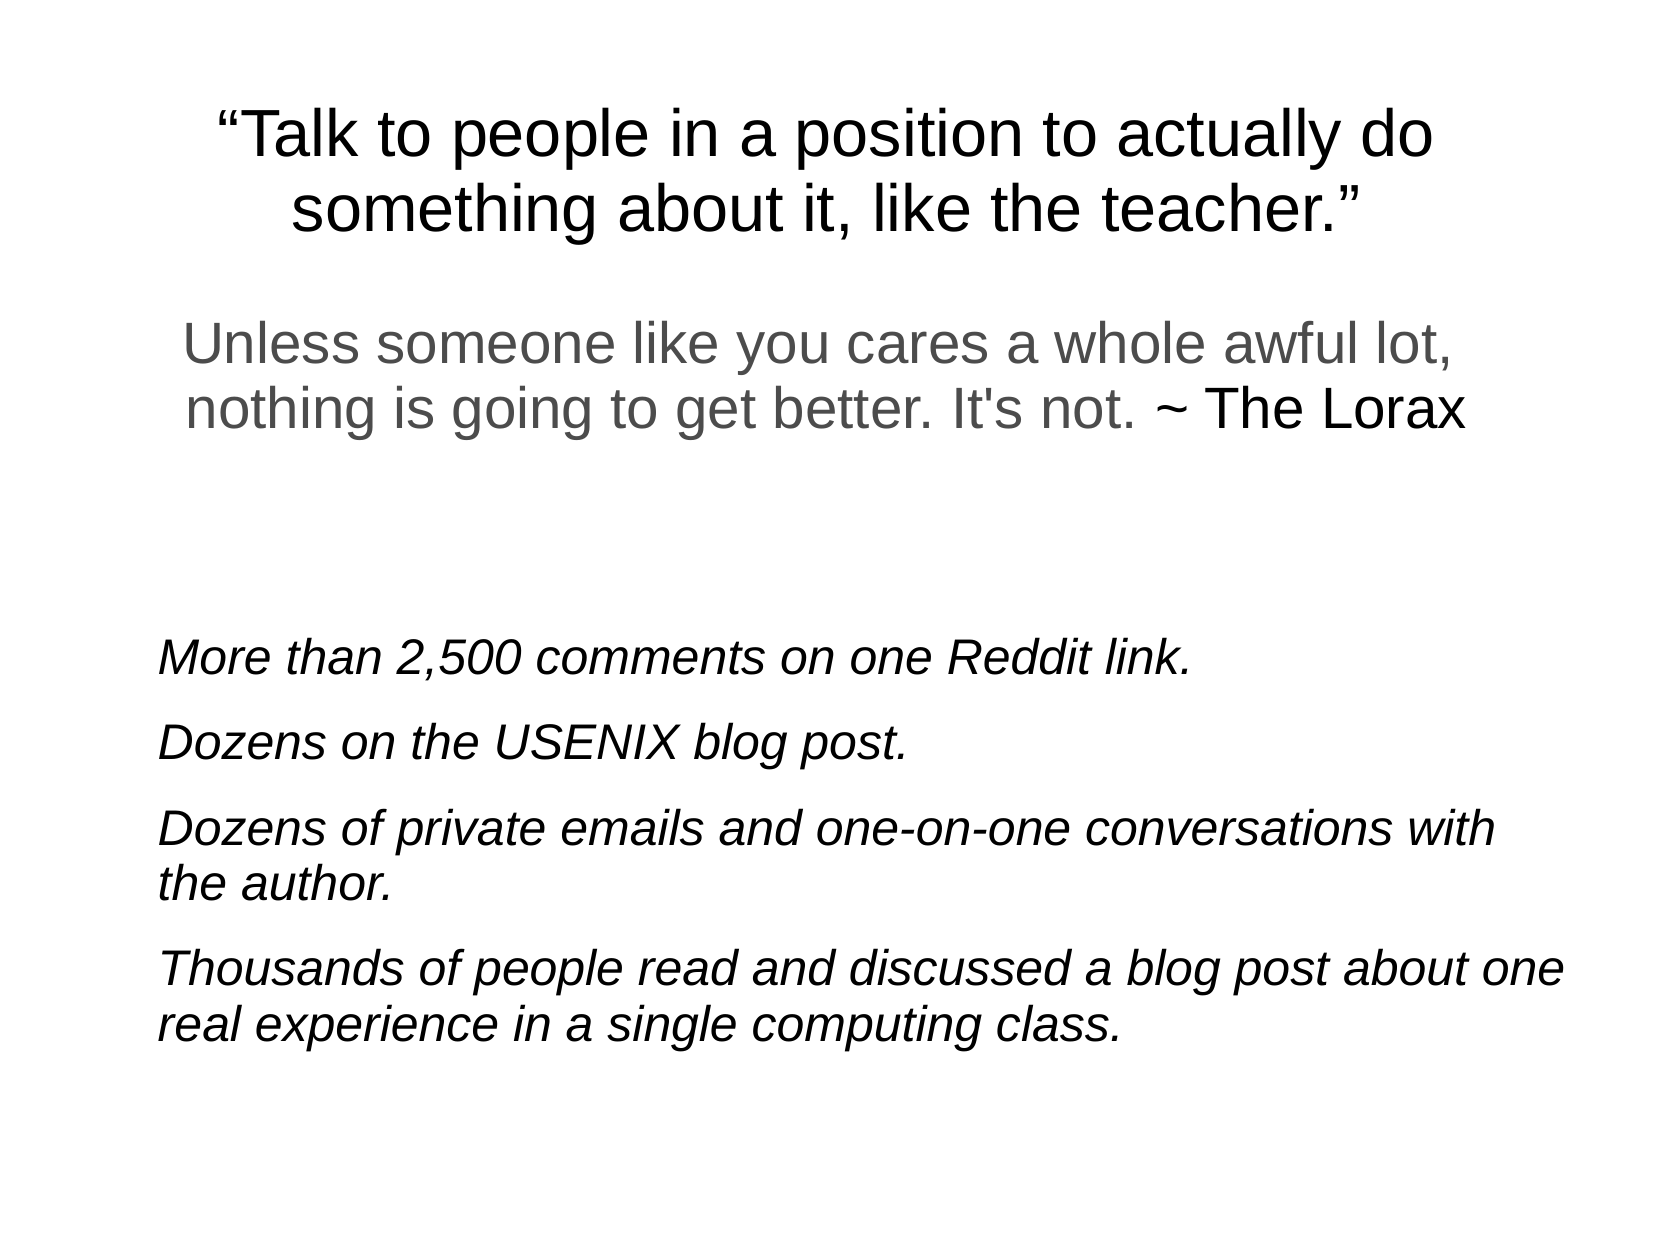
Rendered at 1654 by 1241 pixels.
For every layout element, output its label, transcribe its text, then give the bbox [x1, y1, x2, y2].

title “Talk to people in a position to actually do something about it, like the teacher.” Unless someone like you cares a whole awful lot, nothing is going to get better. It's not. ~ The Lorax [82, 96, 1571, 525]
list More than 2,500 comments on one Reddit link. Dozens on the USENIX blog post. Dozens of private emails and one-on-one conversations with the author. Thousands of people read and discussed a blog post about one real experience in a single computing class. [86, 525, 1576, 1200]
